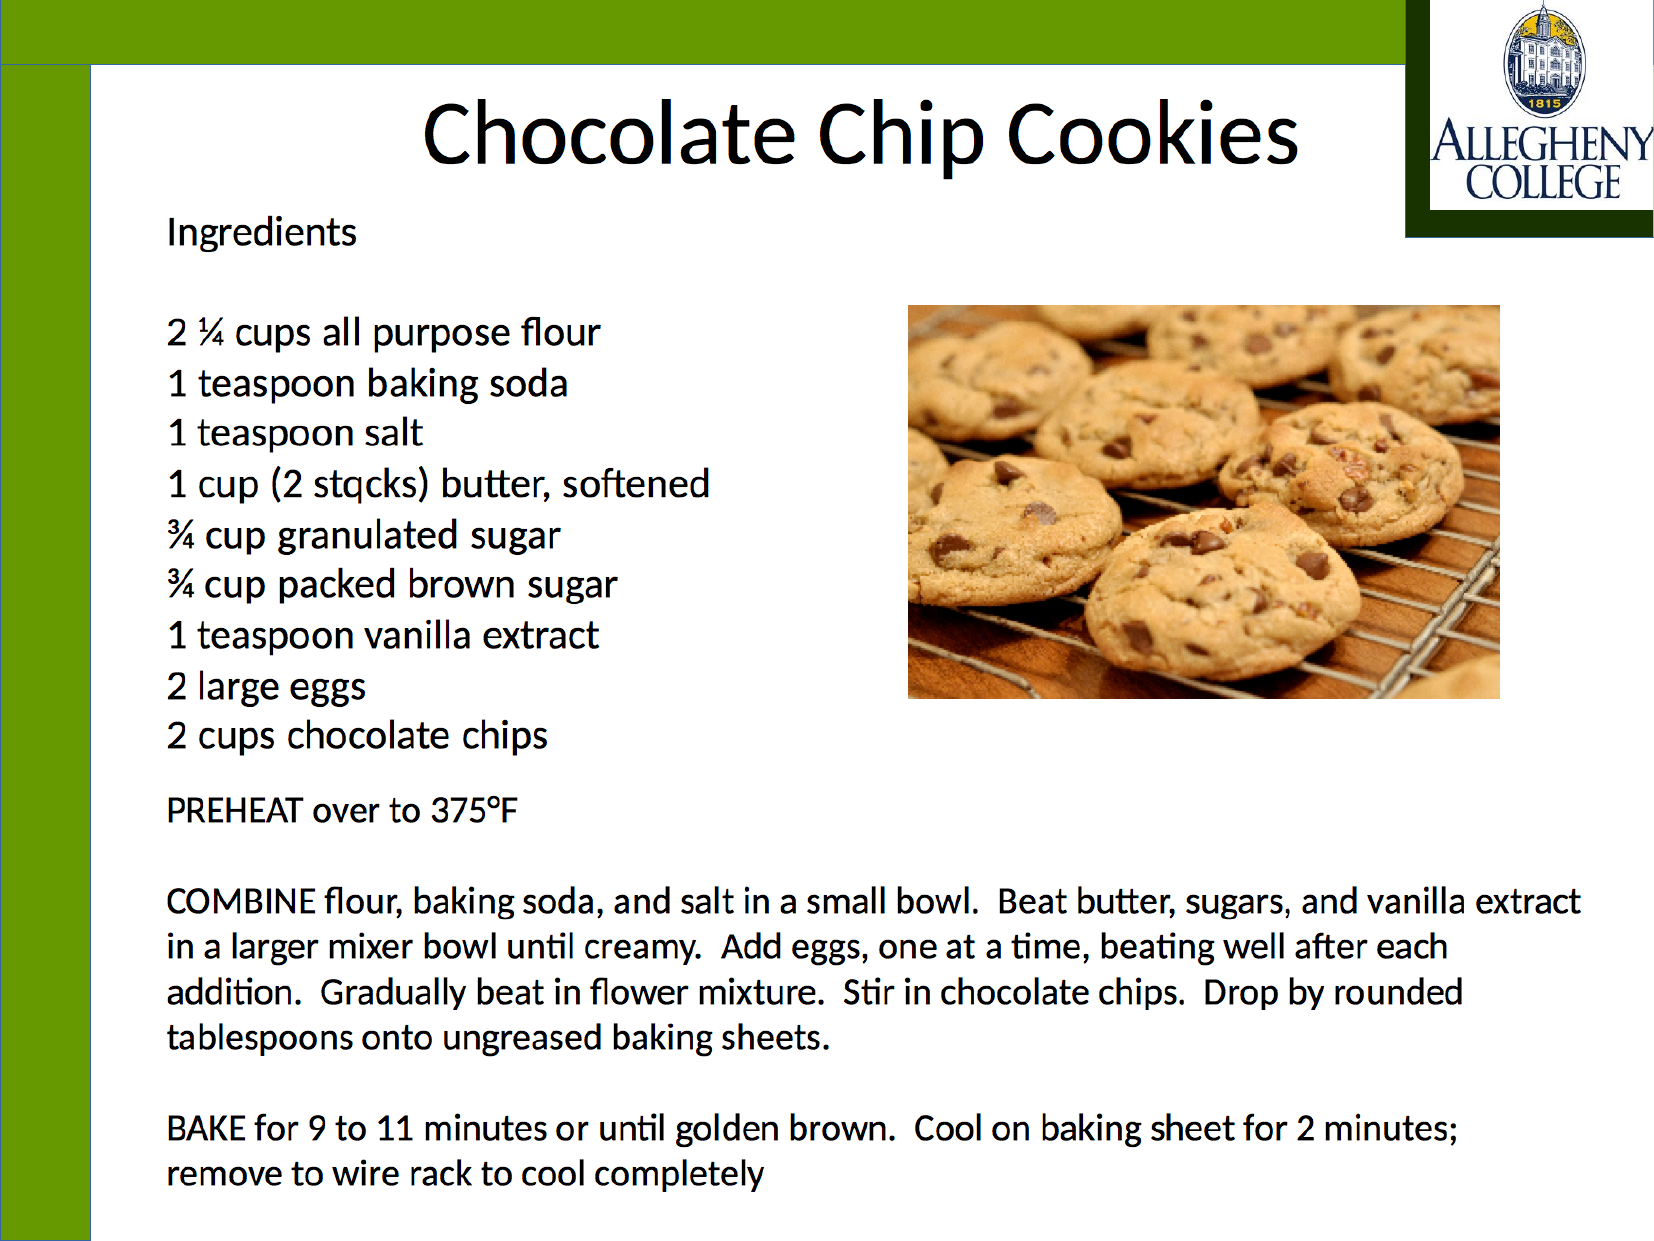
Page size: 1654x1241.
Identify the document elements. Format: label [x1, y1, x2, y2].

picture [1430, 0, 1654, 210]
picture [132, 93, 1604, 1201]
text_box [0, 0, 1654, 1241]
